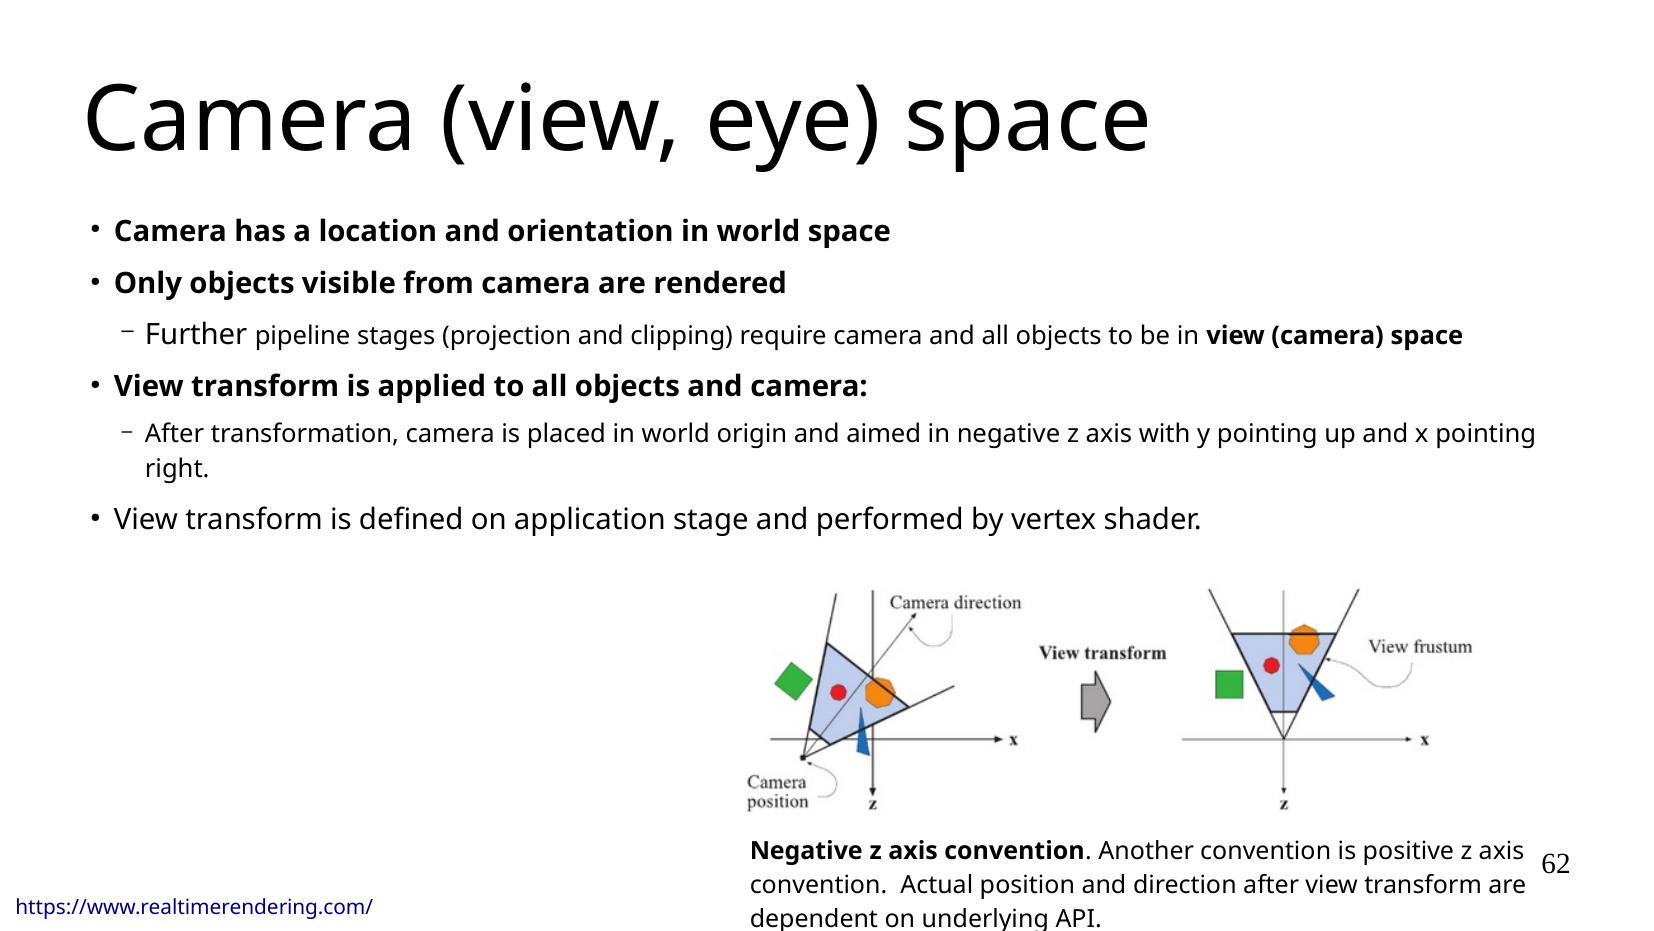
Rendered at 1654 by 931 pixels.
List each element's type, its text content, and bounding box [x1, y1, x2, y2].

picture [712, 569, 1516, 826]
text_box Negative z axis convention. Another convention is positive z axis convention. Actual position and direction after view transform are dependent on underlying API. [735, 825, 1546, 931]
text_box https://www.realtimerendering.com/ [0, 885, 616, 931]
list Camera has a location and orientation in world space Only objects visible from camera are rendered Further pipeline stages (projection and clipping) require camera and all objects to be in view (camera) space View transform is applied to all objects and camera: After transformation, camera is placed in world origin and aimed in negative z axis with y pointing up and x pointing right. View transform is defined on application stage and performed by vertex shader. [82, 210, 1571, 541]
title Camera (view, eye) space [82, 37, 1571, 193]
